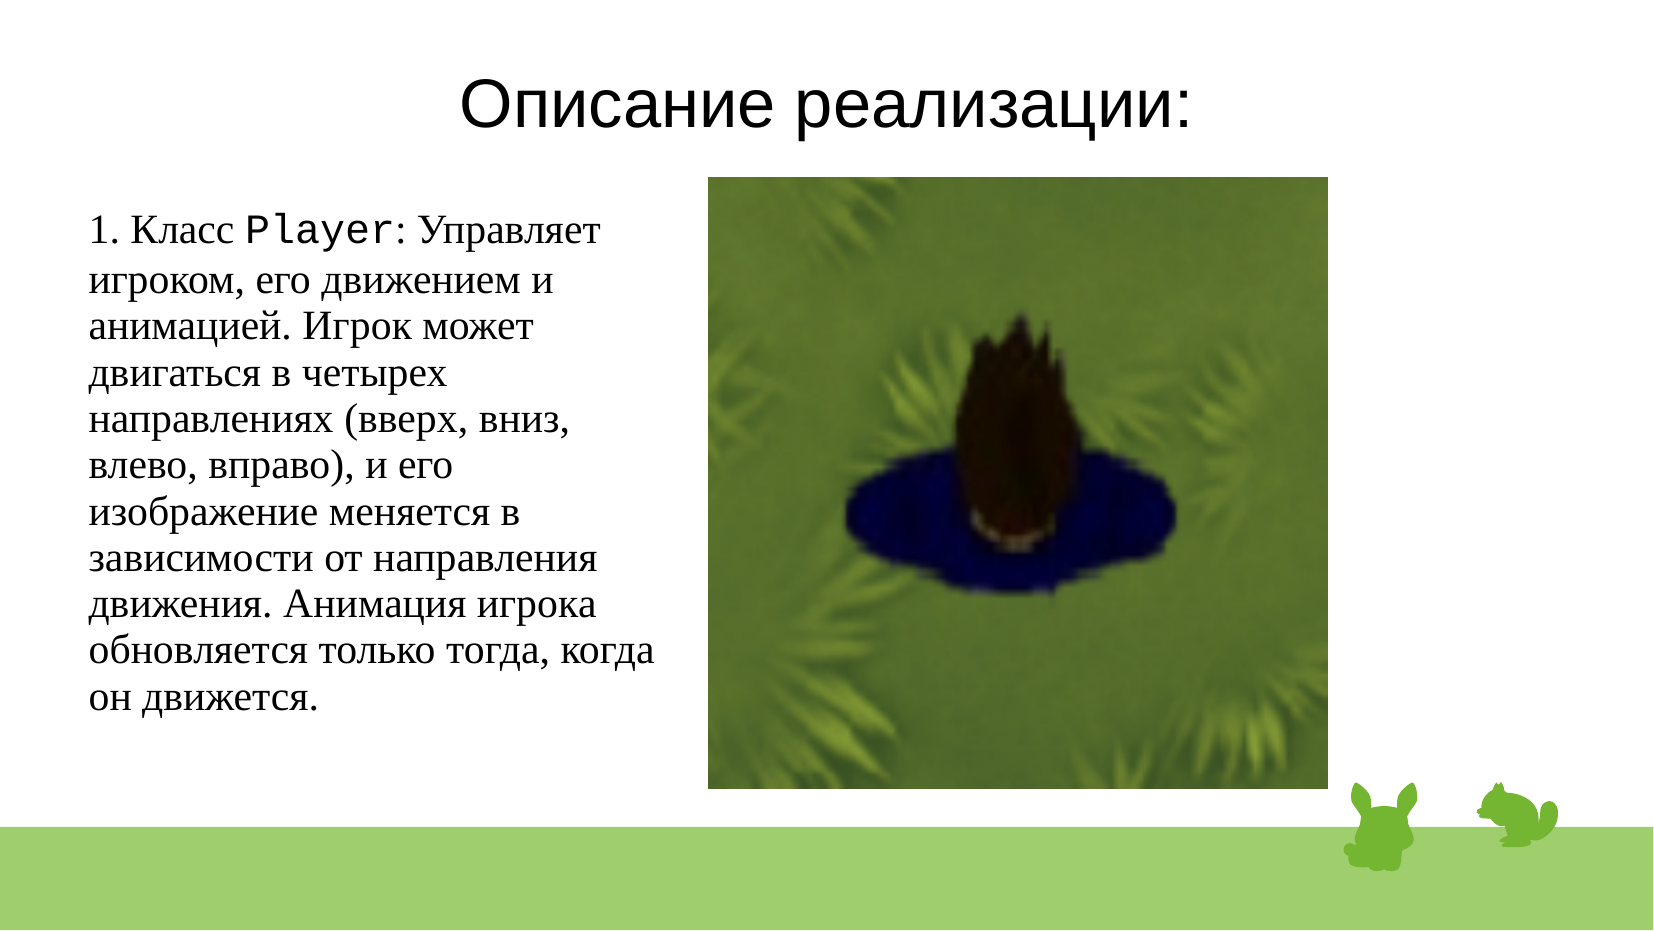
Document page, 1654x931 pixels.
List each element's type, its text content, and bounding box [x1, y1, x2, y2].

picture [708, 177, 1328, 789]
title Описание реализации: [88, 29, 1565, 178]
list 1. Класс Player: Управляет игроком, его движением и анимацией. Игрок может двигаться в четырех направлениях (вверх, вниз, влево, вправо), и его изображение меняется в зависимости от направления движения. Анимация игрока обновляется только тогда, когда он движется. [88, 206, 680, 739]
